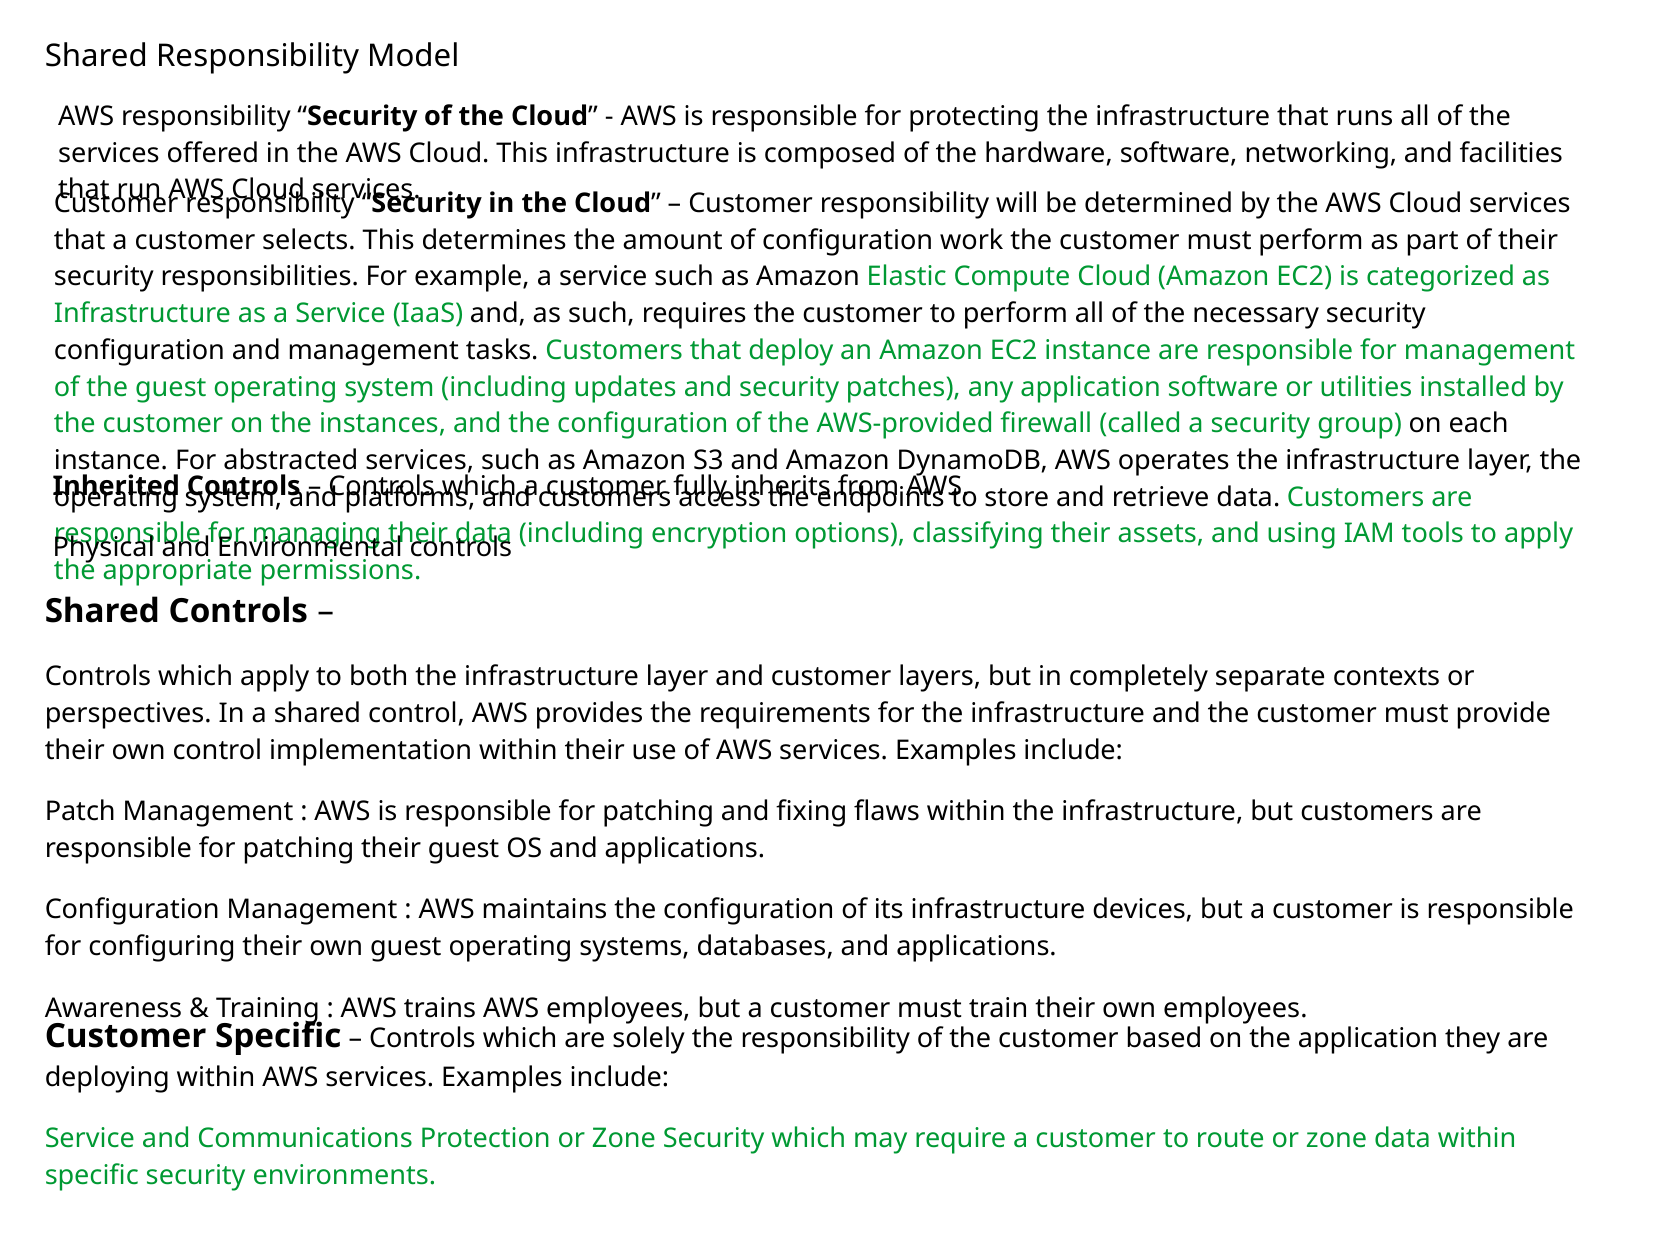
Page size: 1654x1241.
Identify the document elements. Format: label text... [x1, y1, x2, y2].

text_box Shared Controls – Controls which apply to both the infrastructure layer and customer layers, but in completely separate contexts or perspectives. In a shared control, AWS provides the requirements for the infrastructure and the customer must provide their own control implementation within their use of AWS services. Examples include: Patch Management : AWS is responsible for patching and fixing flaws within the infrastructure, but customers are responsible for patching their guest OS and applications. Configuration Management : AWS maintains the configuration of its infrastructure devices, but a customer is responsible for configuring their own guest operating systems, databases, and applications. Awareness & Training : AWS trains AWS employees, but a customer must train their own employees. [30, 579, 1619, 950]
text_box Customer Specific – Controls which are solely the responsibility of the customer based on the application they are deploying within AWS services. Examples include: Service and Communications Protection or Zone Security which may require a customer to route or zone data within specific security environments. [30, 1005, 1621, 1163]
text_box Customer responsibility “Security in the Cloud” – Customer responsibility will be determined by the AWS Cloud services that a customer selects. This determines the amount of configuration work the customer must perform as part of their security responsibilities. For example, a service such as Amazon Elastic Compute Cloud (Amazon EC2) is categorized as Infrastructure as a Service (IaaS) and, as such, requires the customer to perform all of the necessary security configuration and management tasks. Customers that deploy an Amazon EC2 instance are responsible for management of the guest operating system (including updates and security patches), any application software or utilities installed by the customer on the instances, and the configuration of the AWS-provided firewall (called a security group) on each instance. For abstracted services, such as Amazon S3 and Amazon DynamoDB, AWS operates the infrastructure layer, the operating system, and platforms, and customers access the endpoints to store and retrieve data. Customers are responsible for managing their data (including encryption options), classifying their assets, and using IAM tools to apply the appropriate permissions. [39, 176, 1615, 441]
text_box Shared Responsibility Model [30, 25, 481, 76]
text_box Inherited Controls – Controls which a customer fully inherits from AWS. Physical and Environmental controls [38, 458, 1146, 555]
text_box AWS responsibility “Security of the Cloud” - AWS is responsible for protecting the infrastructure that runs all of the services offered in the AWS Cloud. This infrastructure is composed of the hardware, software, networking, and facilities that run AWS Cloud services. [43, 89, 1619, 166]
